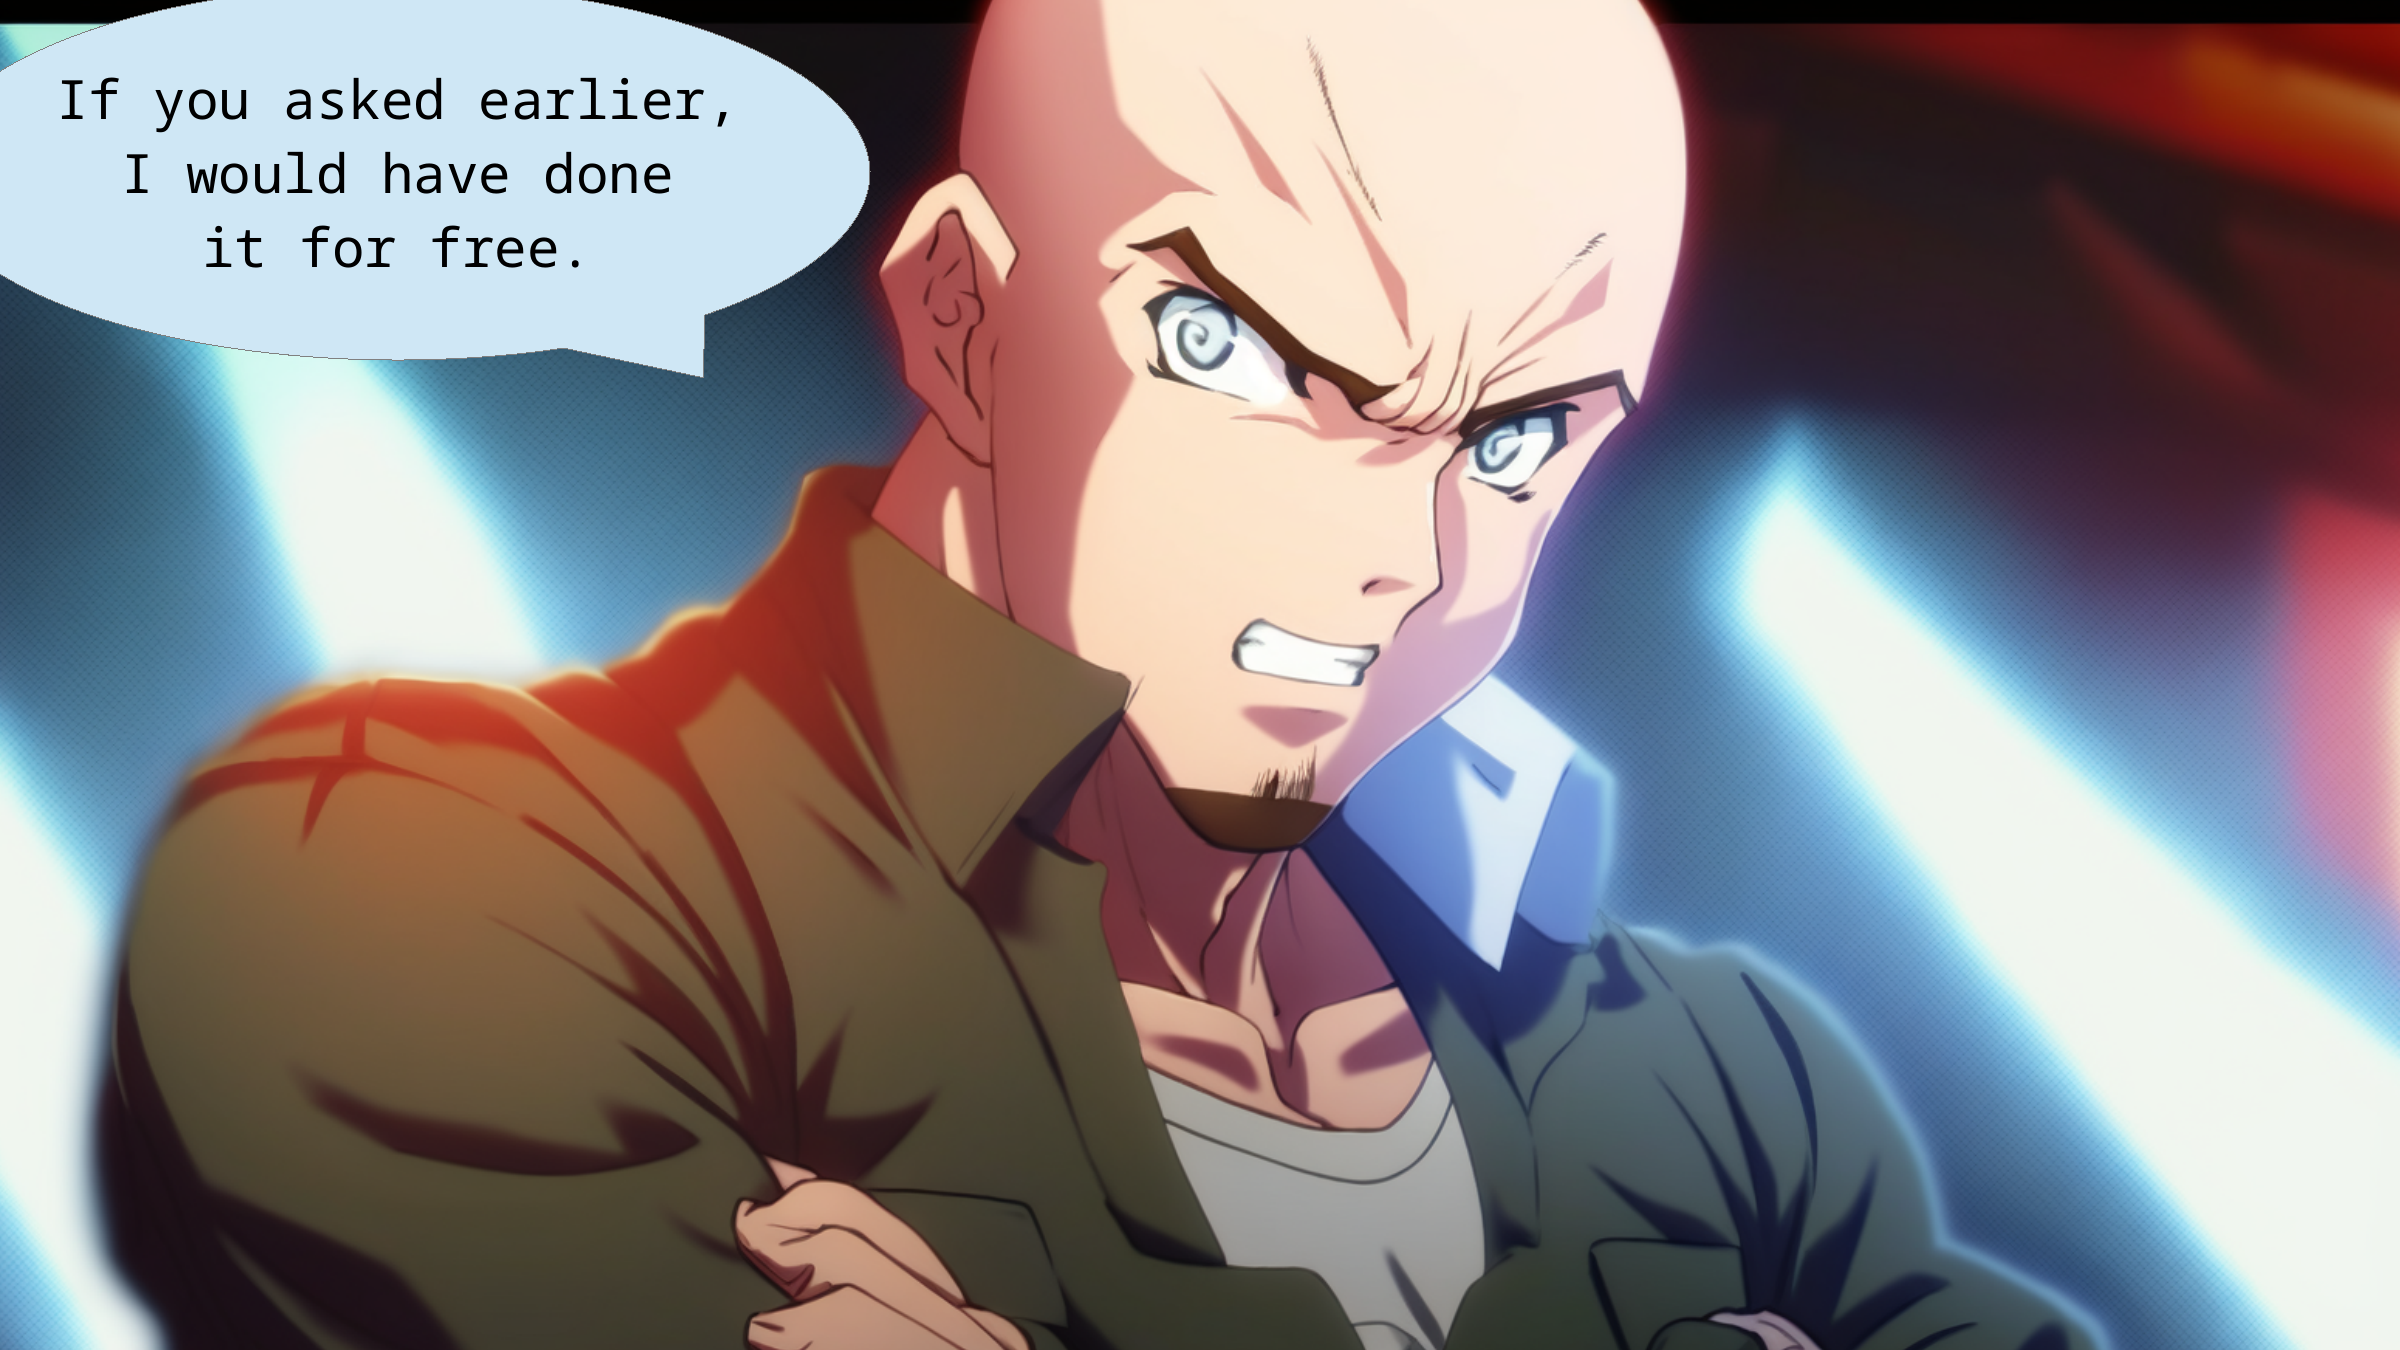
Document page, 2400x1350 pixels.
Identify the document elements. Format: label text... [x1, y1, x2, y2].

picture [0, 0, 206, 70]
picture [0, 0, 2400, 1350]
text_box If you asked earlier, I would have done it for free. [0, 0, 871, 378]
